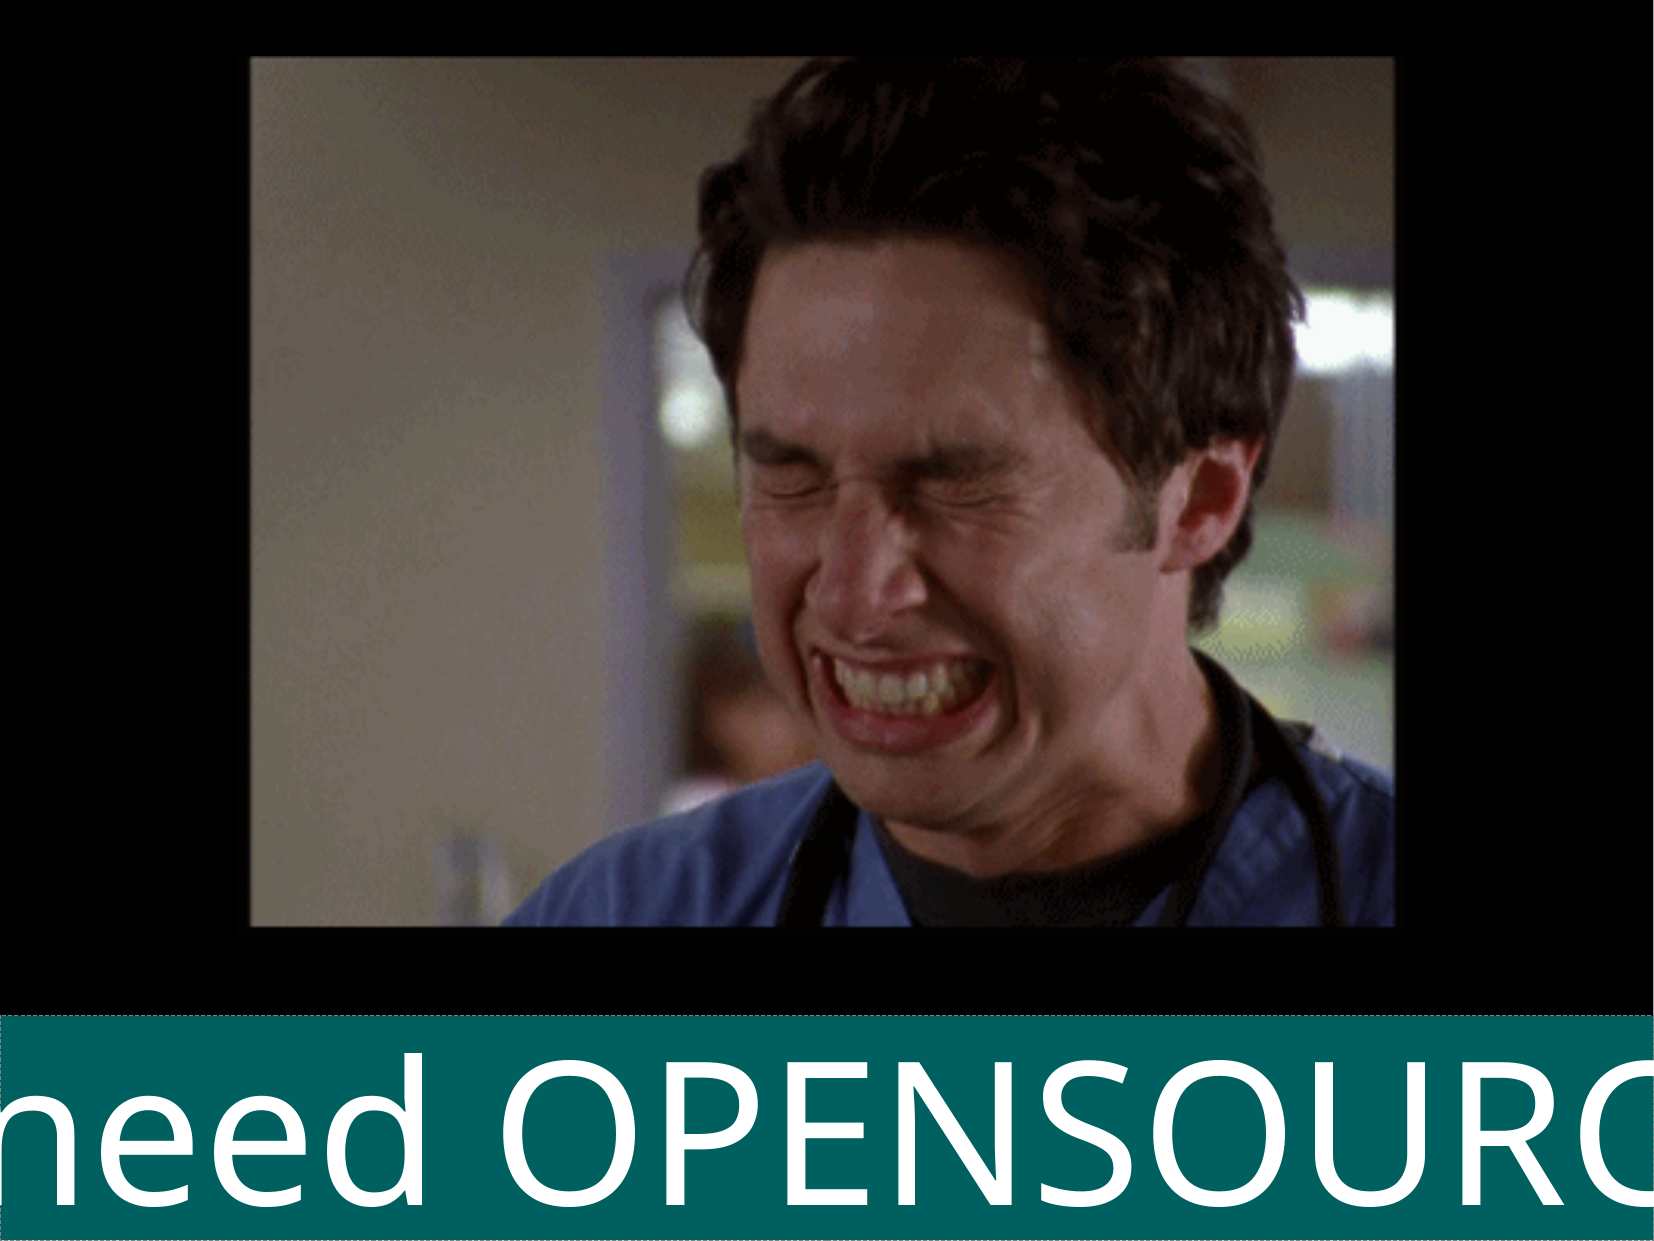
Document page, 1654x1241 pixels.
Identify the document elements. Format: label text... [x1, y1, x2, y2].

text_box I need OPENSOURCE [0, 1015, 1654, 1241]
text_box I need OPENSOURCE [1599, 1076, 1654, 1191]
picture [236, 56, 1406, 934]
text_box [0, 0, 1654, 1015]
